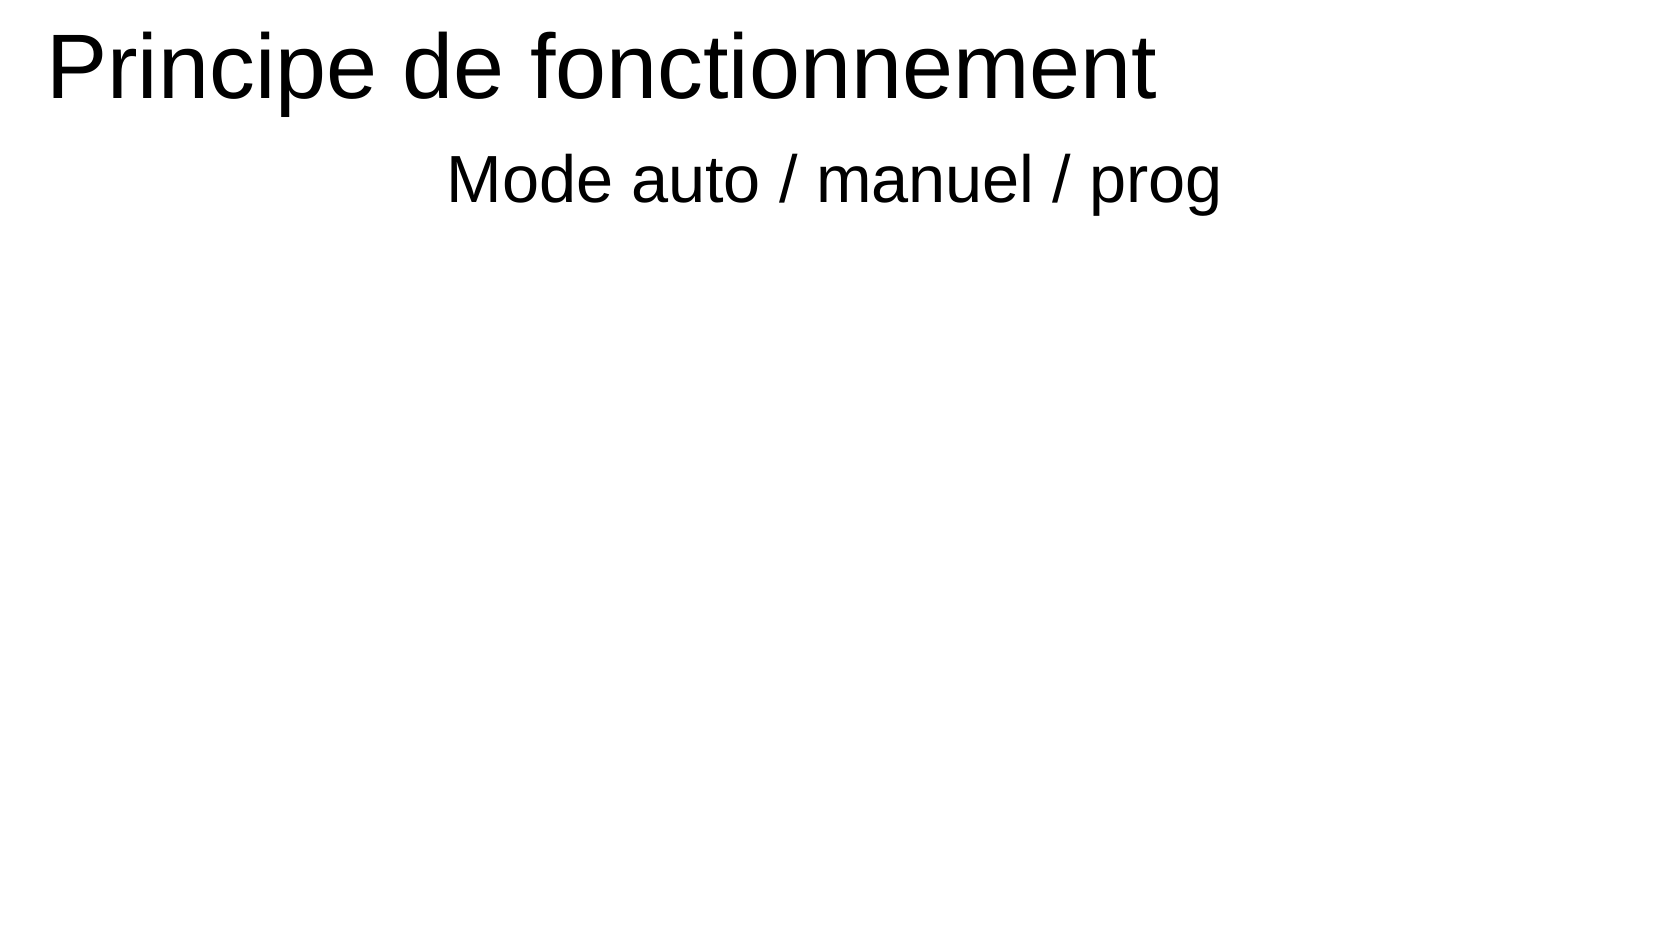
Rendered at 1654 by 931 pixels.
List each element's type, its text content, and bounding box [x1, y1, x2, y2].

subtitle Mode auto / manuel / prog [35, 141, 1654, 931]
title Principe de fonctionnement [35, 0, 1170, 141]
